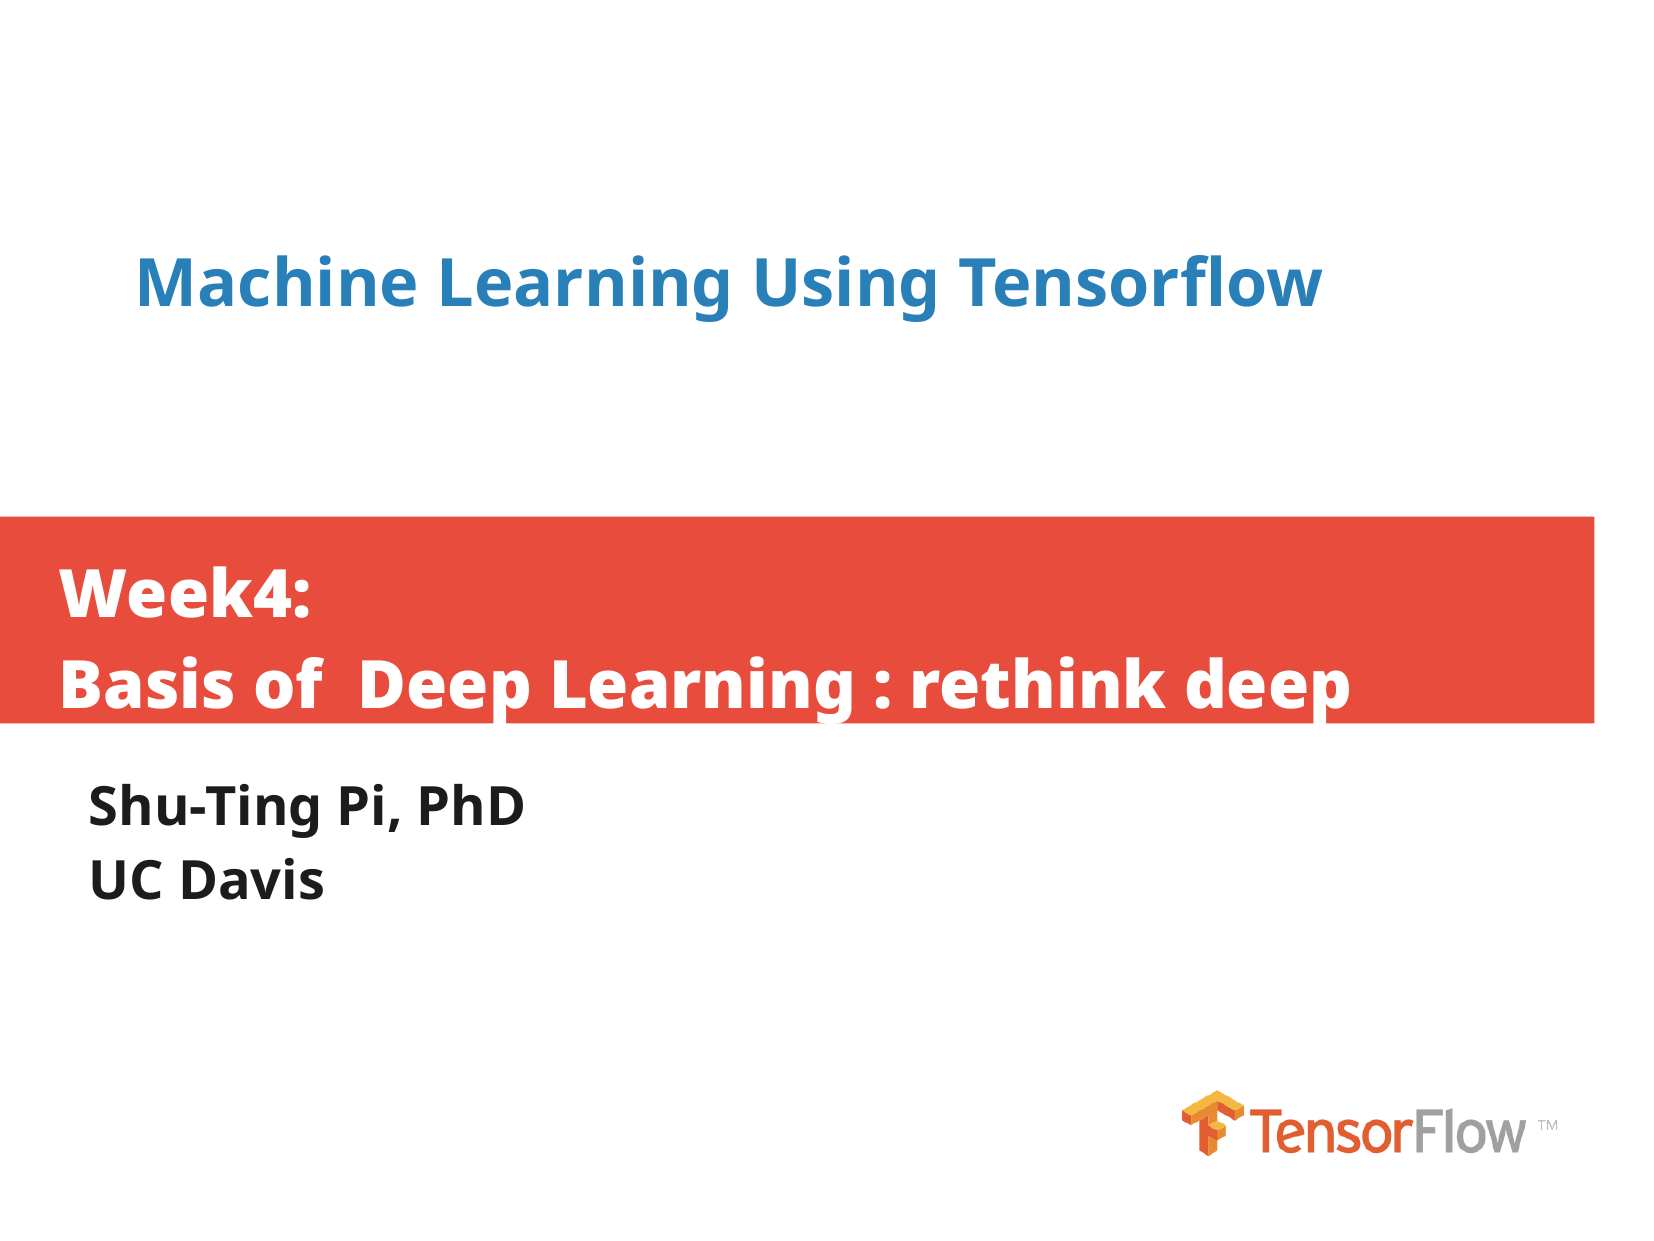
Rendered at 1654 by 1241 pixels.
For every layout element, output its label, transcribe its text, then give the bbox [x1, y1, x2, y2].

picture [1151, 1028, 1586, 1231]
subtitle Shu-Ting Pi, PhD UC Davis [88, 767, 1595, 1182]
title Week4: Basis of Deep Learning : rethink deep learning [59, 546, 1595, 694]
text_box Machine Learning Using Tensorflow [120, 227, 1483, 337]
